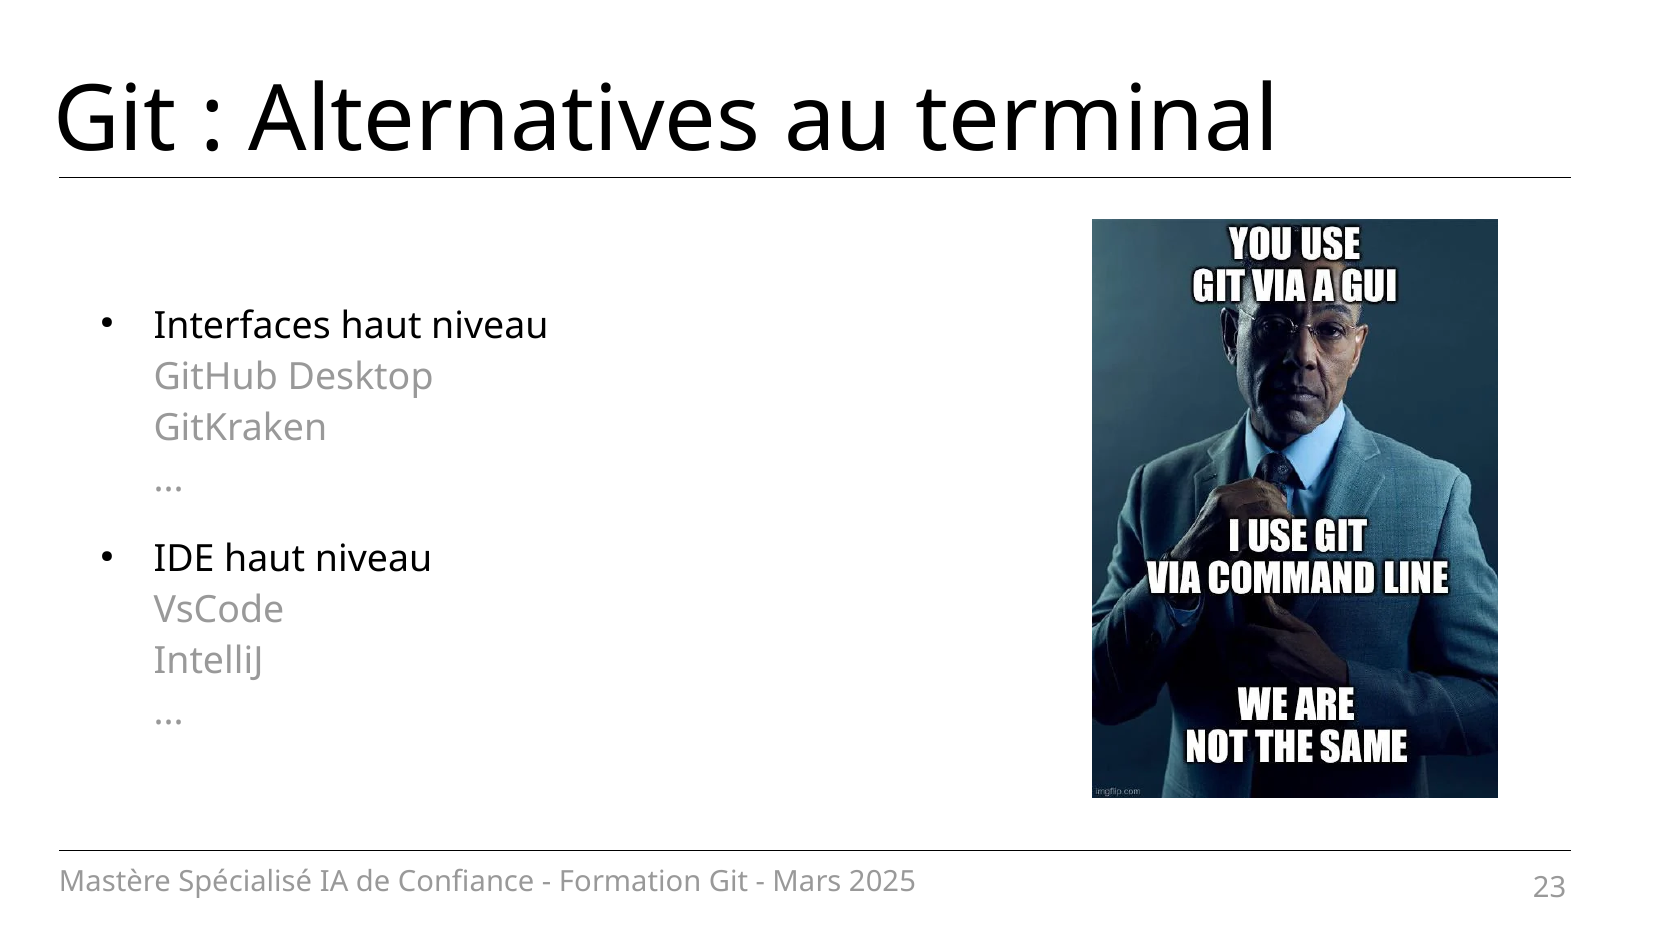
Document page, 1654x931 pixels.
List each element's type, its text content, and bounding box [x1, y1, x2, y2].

picture [1092, 219, 1498, 798]
title Git : Alternatives au terminal [53, 37, 1542, 193]
list Interfaces haut niveau GitHub Desktop GitKraken ... IDE haut niveau VsCode IntelliJ ... [82, 217, 1571, 758]
